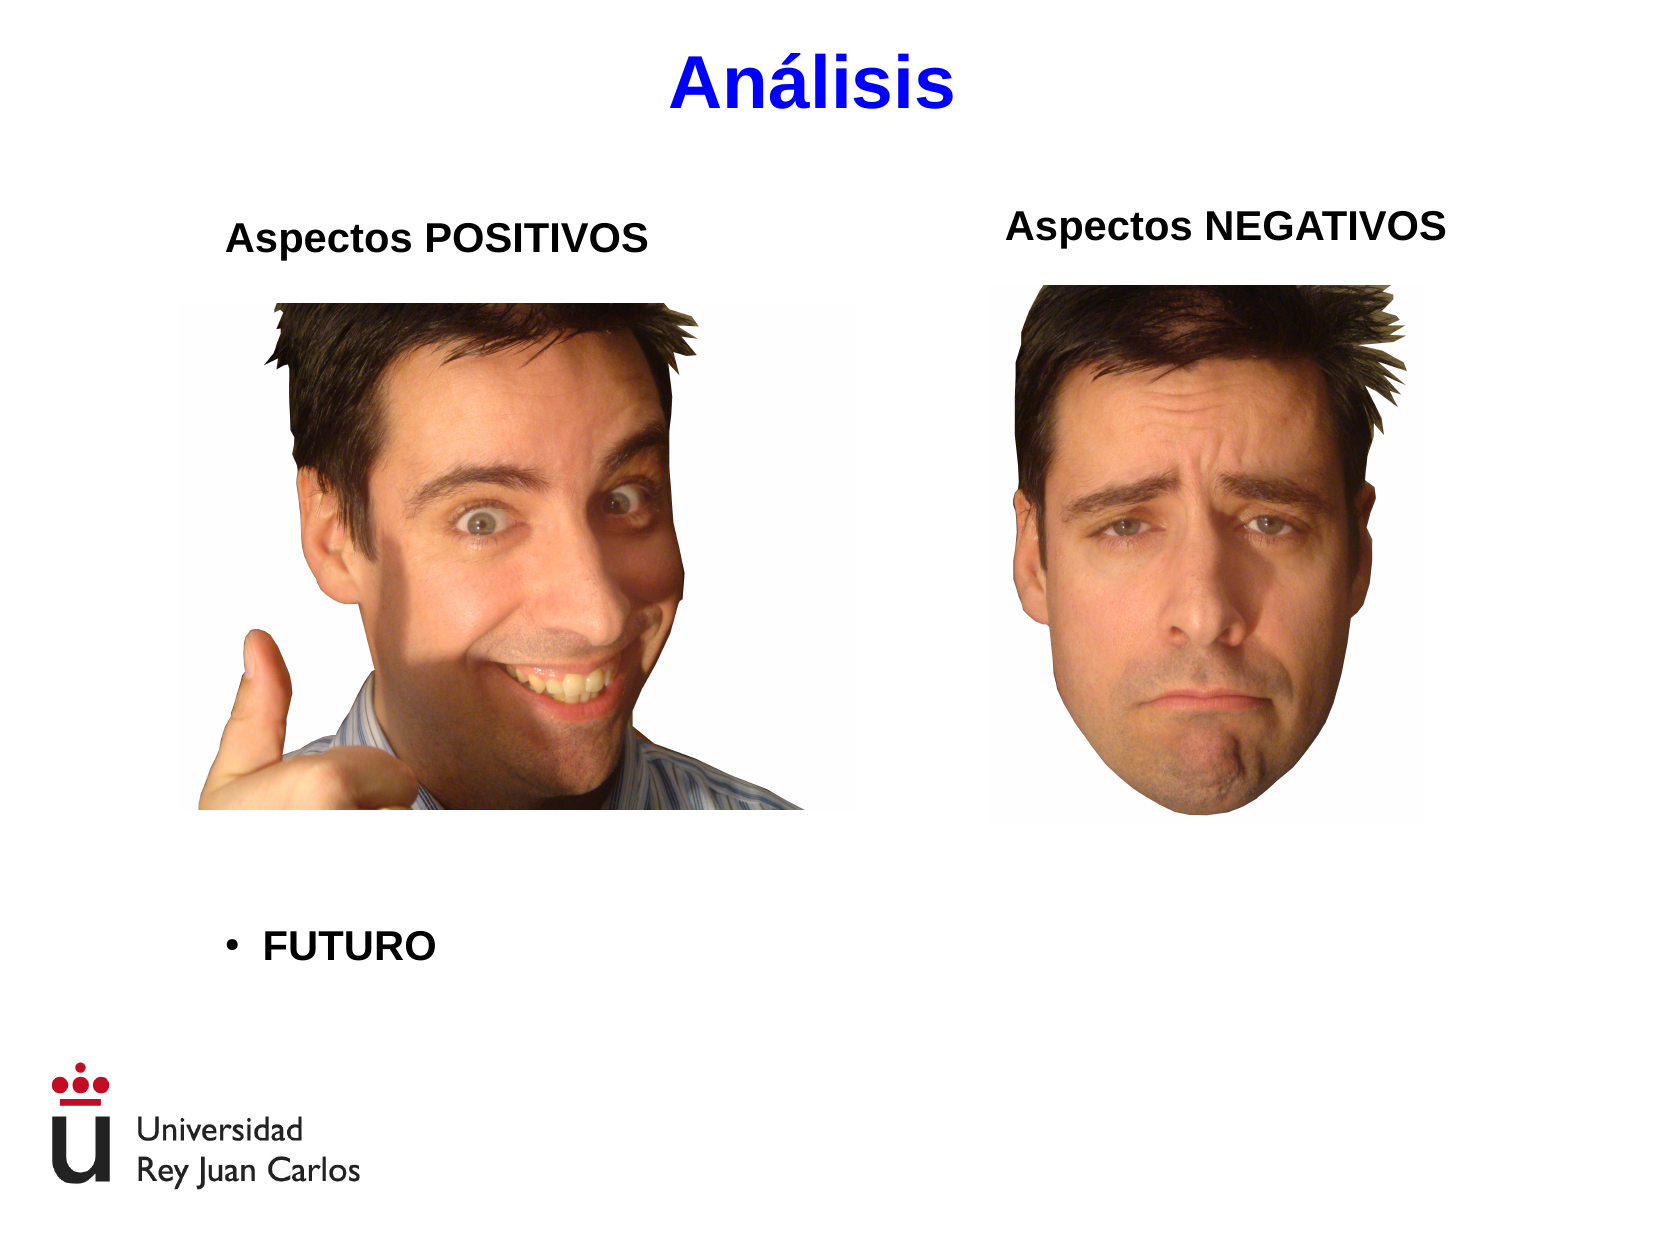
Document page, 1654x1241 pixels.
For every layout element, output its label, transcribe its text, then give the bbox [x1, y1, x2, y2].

picture [180, 303, 856, 811]
picture [989, 285, 1426, 826]
text_box Aspectos NEGATIVOS [975, 195, 1576, 271]
text_box FUTURO [210, 915, 526, 991]
picture [31, 1049, 376, 1200]
text_box Análisis [64, 40, 1561, 125]
text_box Aspectos POSITIVOS [195, 207, 751, 286]
